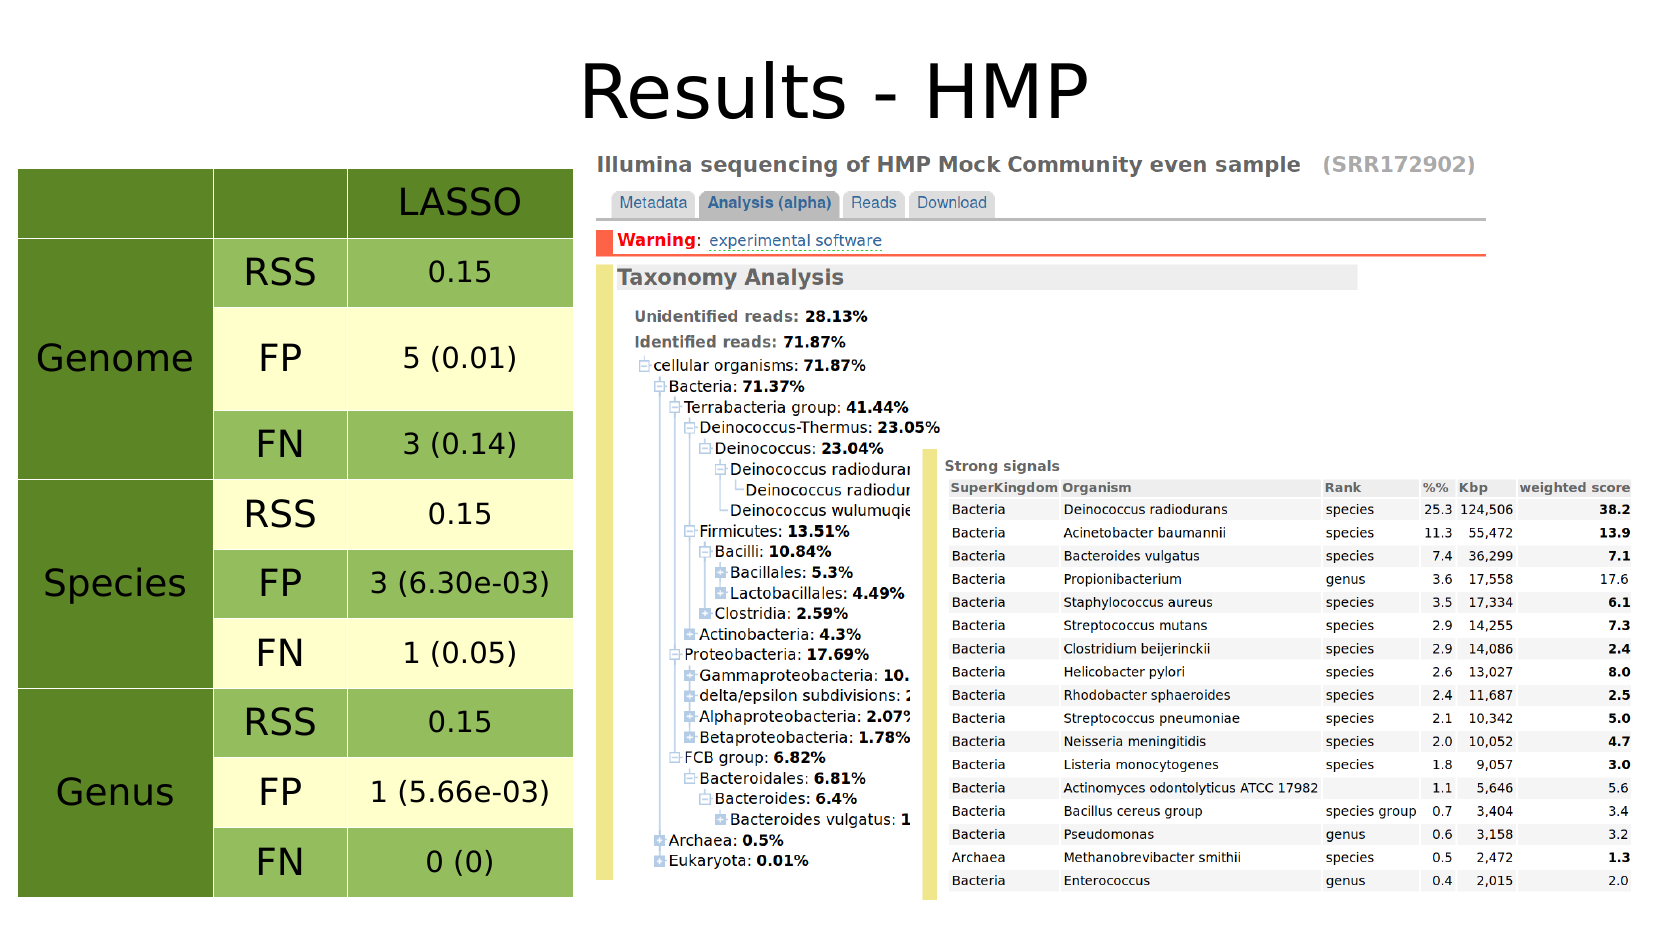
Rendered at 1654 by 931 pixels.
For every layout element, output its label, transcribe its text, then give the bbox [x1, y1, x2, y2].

table_cell 1 (5.66e-03) [348, 758, 573, 827]
picture [587, 149, 1654, 901]
table_cell 1 (0.05) [348, 619, 573, 688]
table_cell FP [214, 758, 347, 827]
table_cell FN [214, 828, 347, 897]
table_cell RSS [214, 689, 347, 757]
table_cell FP [214, 308, 347, 410]
table_header [214, 169, 347, 238]
table_cell Species [18, 480, 213, 688]
table_cell FN [214, 619, 347, 688]
table_cell 3 (0.14) [348, 411, 573, 479]
table_cell 5 (0.01) [348, 308, 573, 410]
table_cell RSS [214, 239, 347, 307]
table_cell FN [214, 411, 347, 479]
table_cell 0.15 [348, 239, 573, 307]
table_cell 3 (6.30e-03) [348, 550, 573, 618]
title Results - HMP [90, 15, 1579, 171]
table_cell 0 (0) [348, 828, 573, 897]
table_cell 0.15 [348, 689, 573, 757]
table_cell FP [214, 550, 347, 618]
table_cell Genome [18, 239, 213, 479]
table_cell 0.15 [348, 480, 573, 549]
table_header [18, 169, 213, 238]
table_header LASSO [348, 169, 573, 238]
table_cell RSS [214, 480, 347, 549]
table_cell Genus [18, 689, 213, 897]
